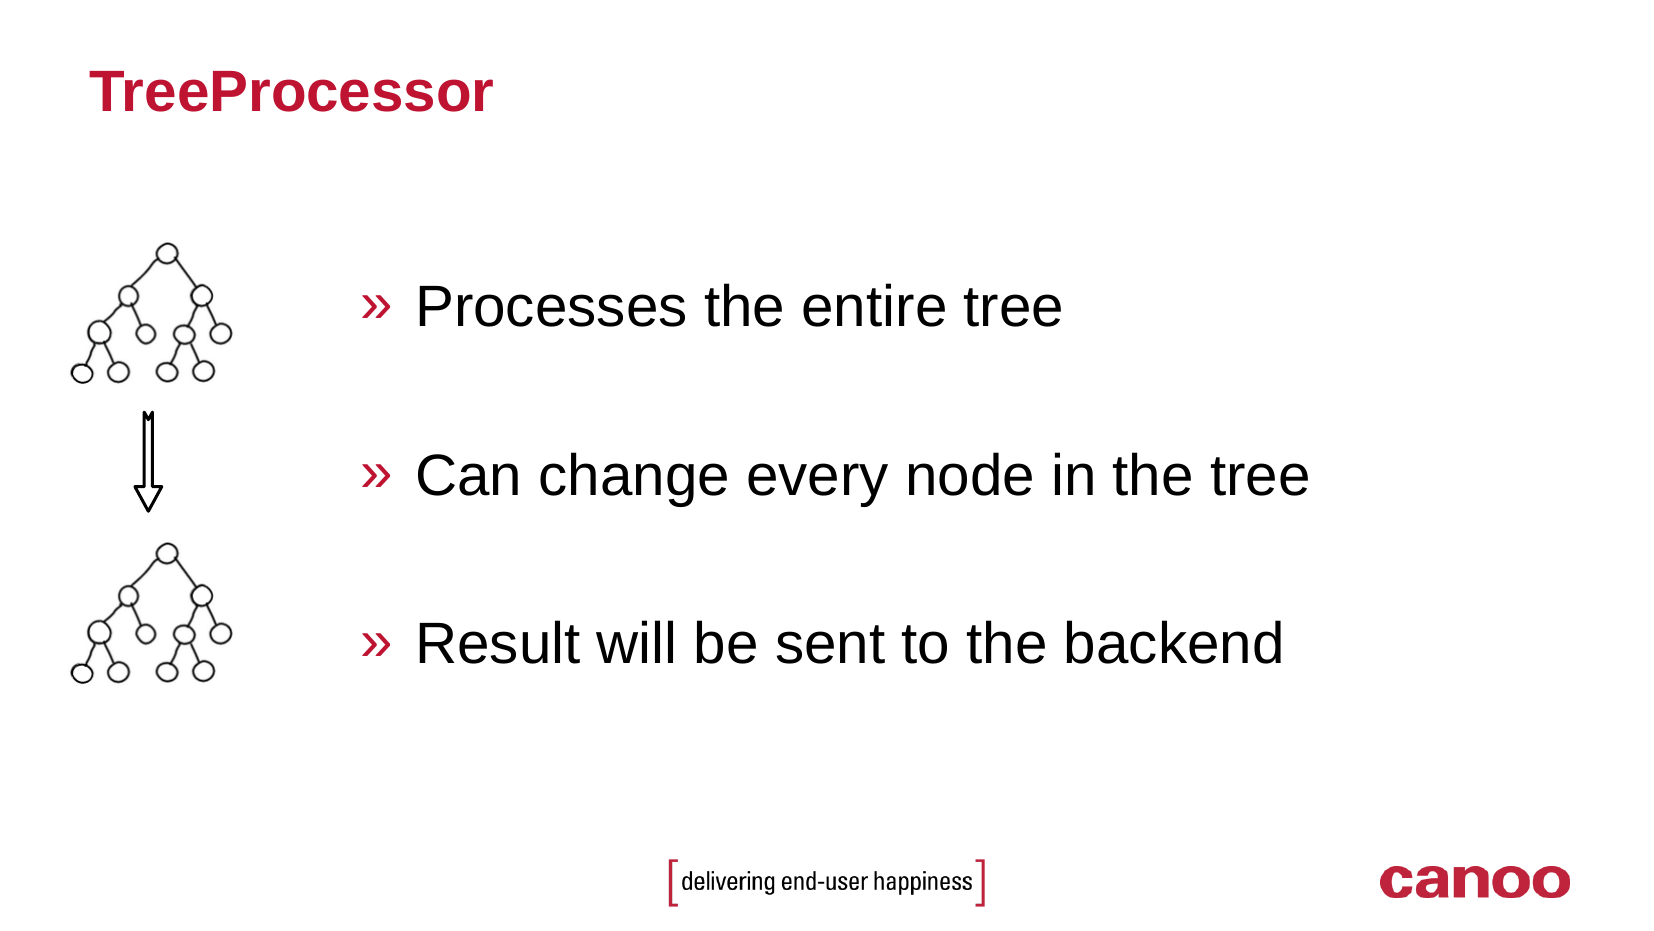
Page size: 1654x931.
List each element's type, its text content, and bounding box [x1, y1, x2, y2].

picture [60, 540, 241, 691]
list Processes the entire tree Can change every node in the tree Result will be sent to the backend [345, 260, 1486, 786]
picture [1380, 866, 1570, 898]
title TreeProcessor [75, 45, 1591, 136]
picture [662, 855, 991, 910]
picture [60, 240, 241, 391]
